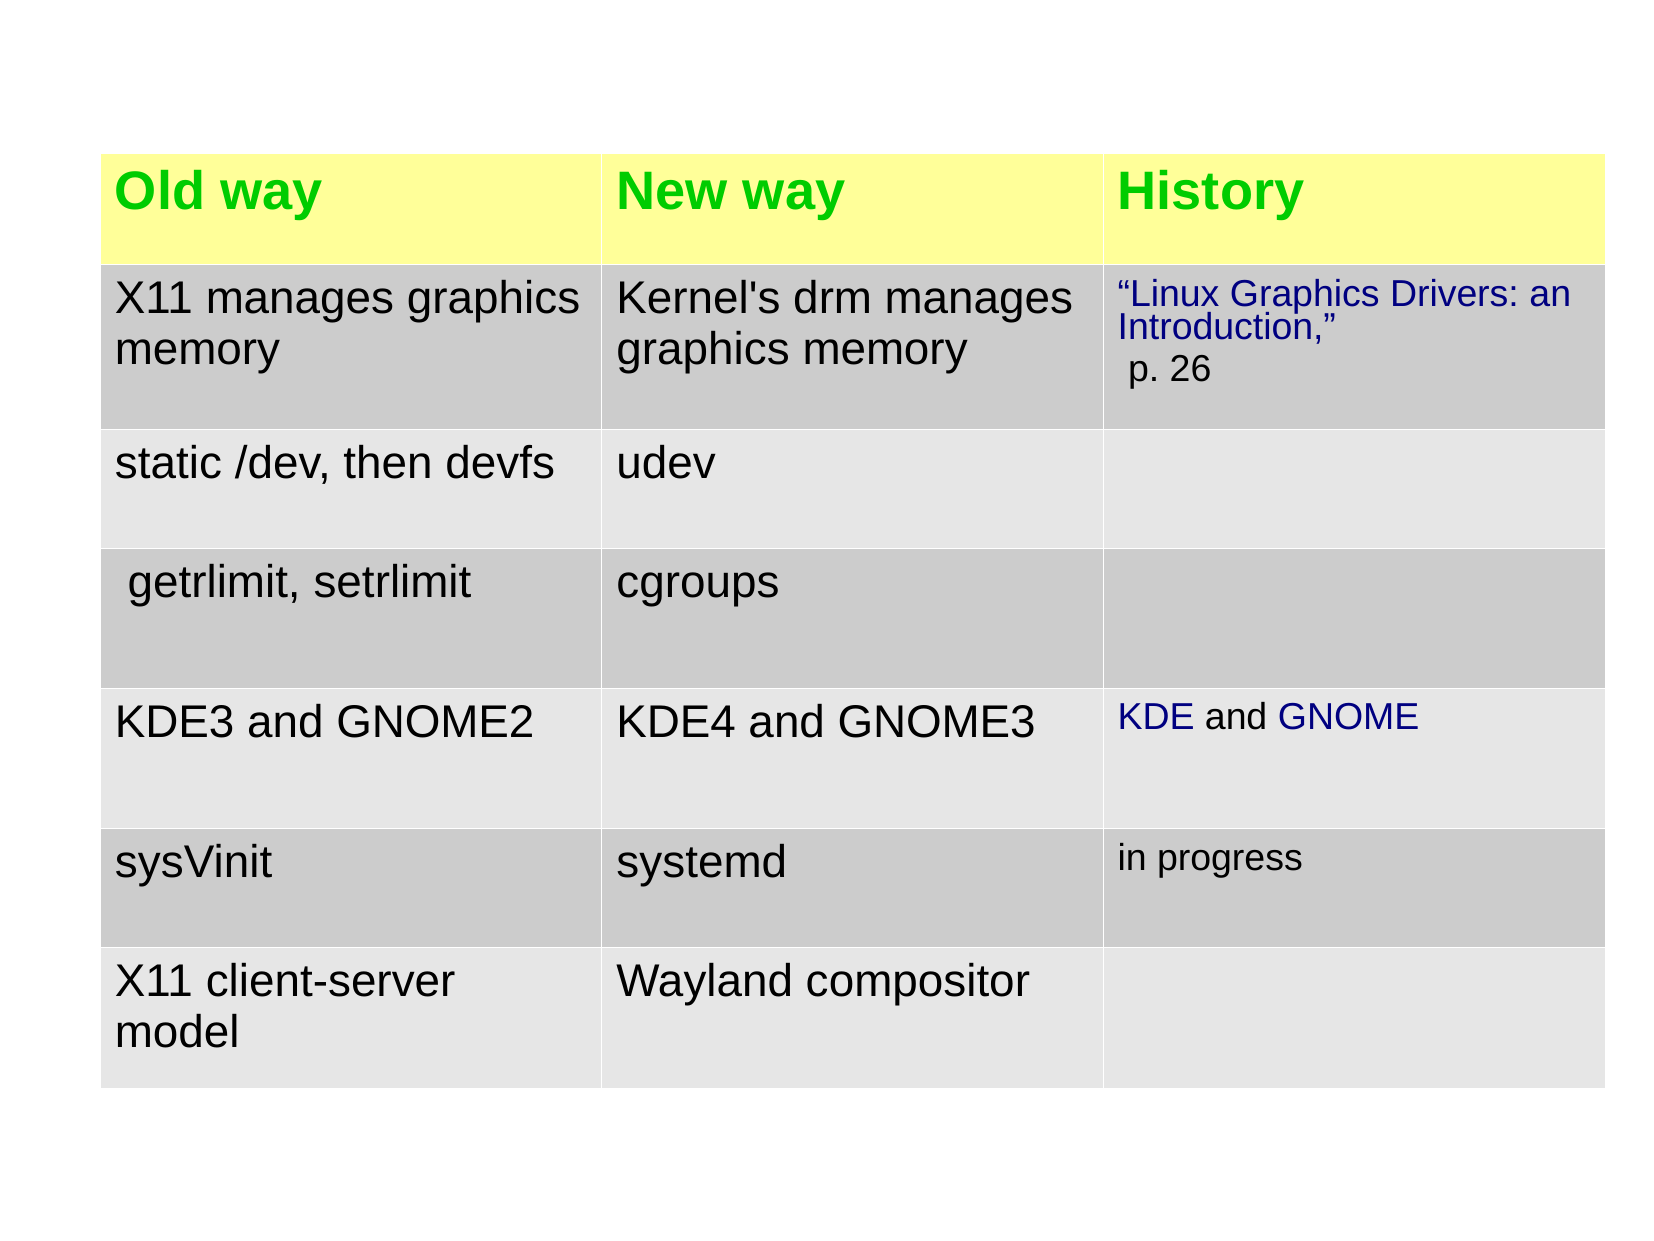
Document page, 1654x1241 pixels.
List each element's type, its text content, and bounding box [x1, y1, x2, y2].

table_header History [1104, 154, 1605, 264]
table_cell KDE3 and GNOME2 [101, 689, 601, 828]
table_cell “Linux Graphics Drivers: an Introduction,” p. 26 [1104, 265, 1605, 429]
table_cell KDE and GNOME [1104, 689, 1605, 828]
table_header New way [602, 154, 1103, 264]
table_cell sysVinit [101, 829, 601, 947]
table_cell Wayland compositor [602, 948, 1103, 1088]
table_cell udev [602, 430, 1103, 548]
table_cell systemd [602, 829, 1103, 947]
table_cell in progress [1104, 829, 1605, 947]
table_cell cgroups [602, 549, 1103, 688]
table_cell X11 client-server model [101, 948, 601, 1088]
table_cell getrlimit, setrlimit [101, 549, 601, 688]
table_cell [1104, 948, 1605, 1088]
table_cell X11 manages graphics memory [101, 265, 601, 429]
table_cell KDE4 and GNOME3 [602, 689, 1103, 828]
table_cell static /dev, then devfs [101, 430, 601, 548]
table_cell [1104, 430, 1605, 548]
table_cell Kernel's drm manages graphics memory [602, 265, 1103, 429]
table_header Old way [101, 154, 601, 264]
table_cell [1104, 549, 1605, 688]
